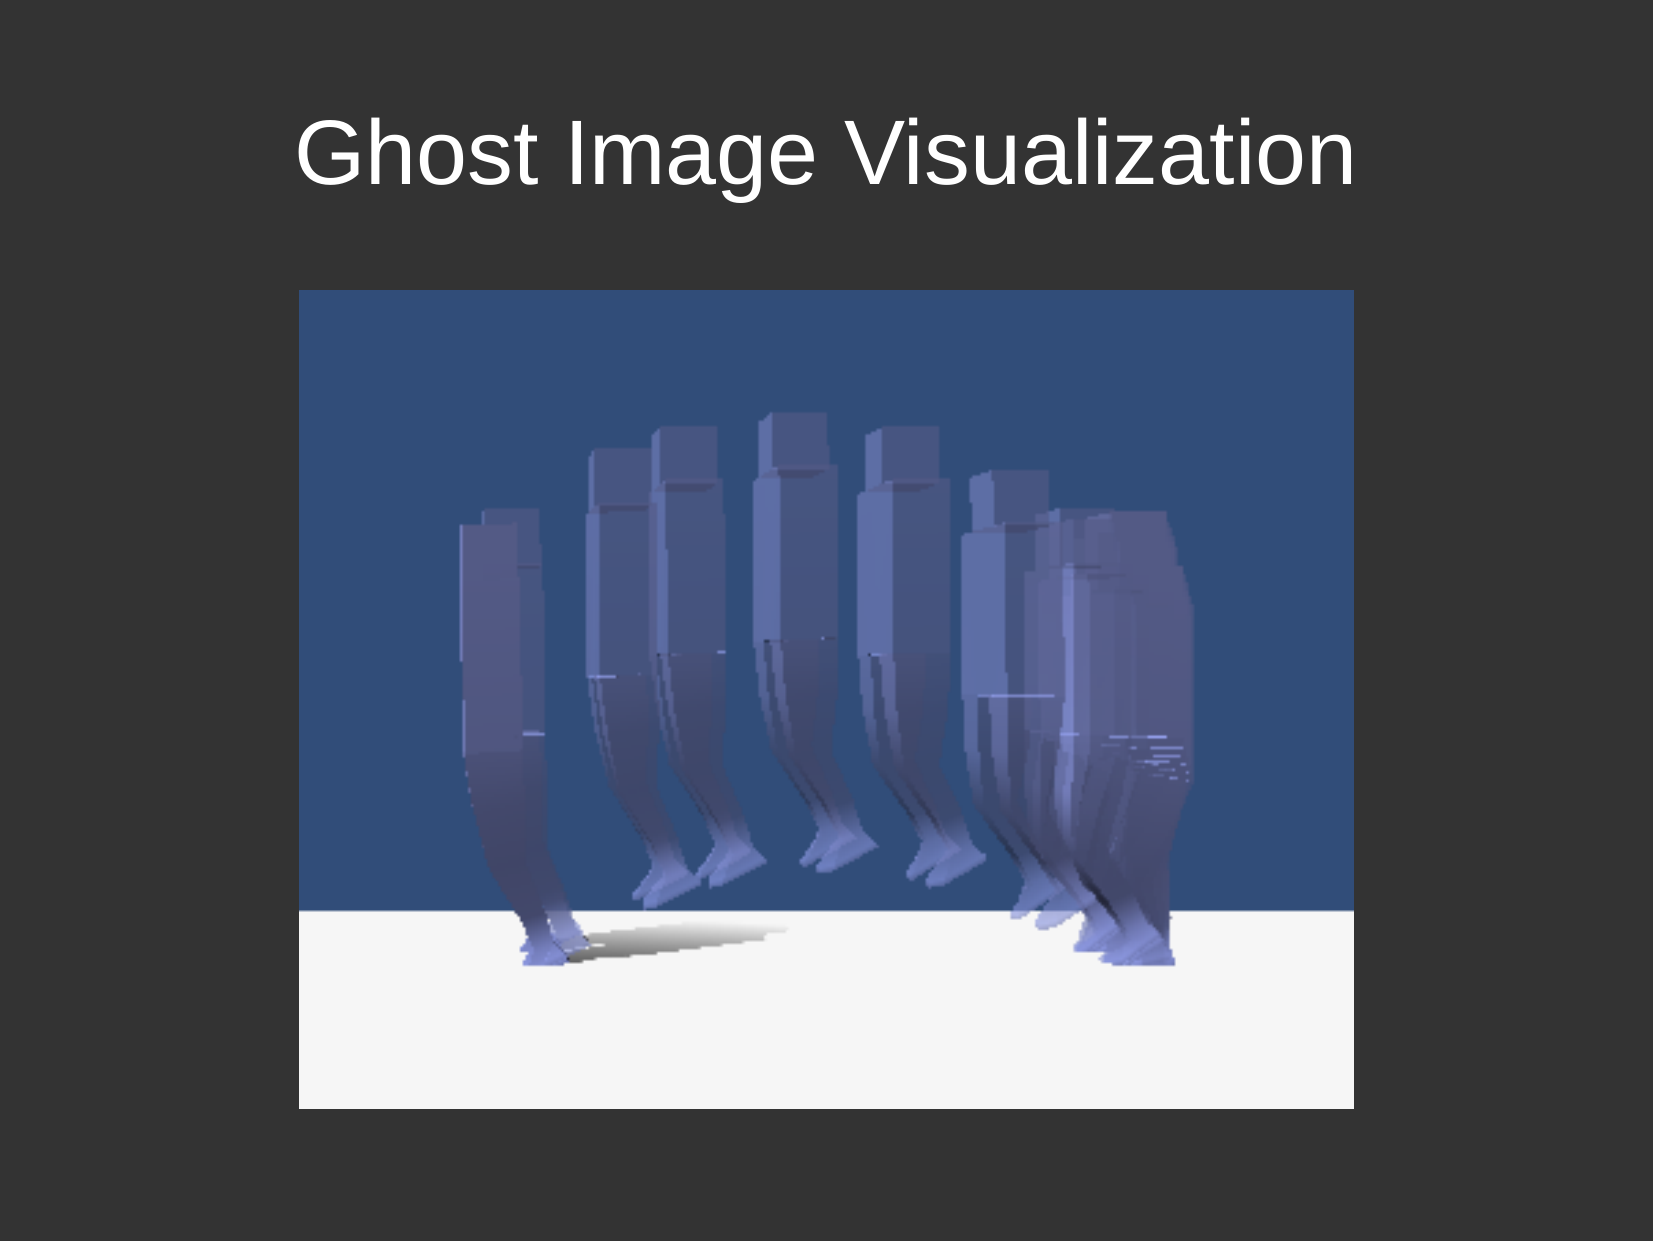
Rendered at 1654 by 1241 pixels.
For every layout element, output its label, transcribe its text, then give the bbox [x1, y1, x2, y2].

picture [299, 290, 1354, 1109]
title Ghost Image Visualization [82, 49, 1571, 257]
